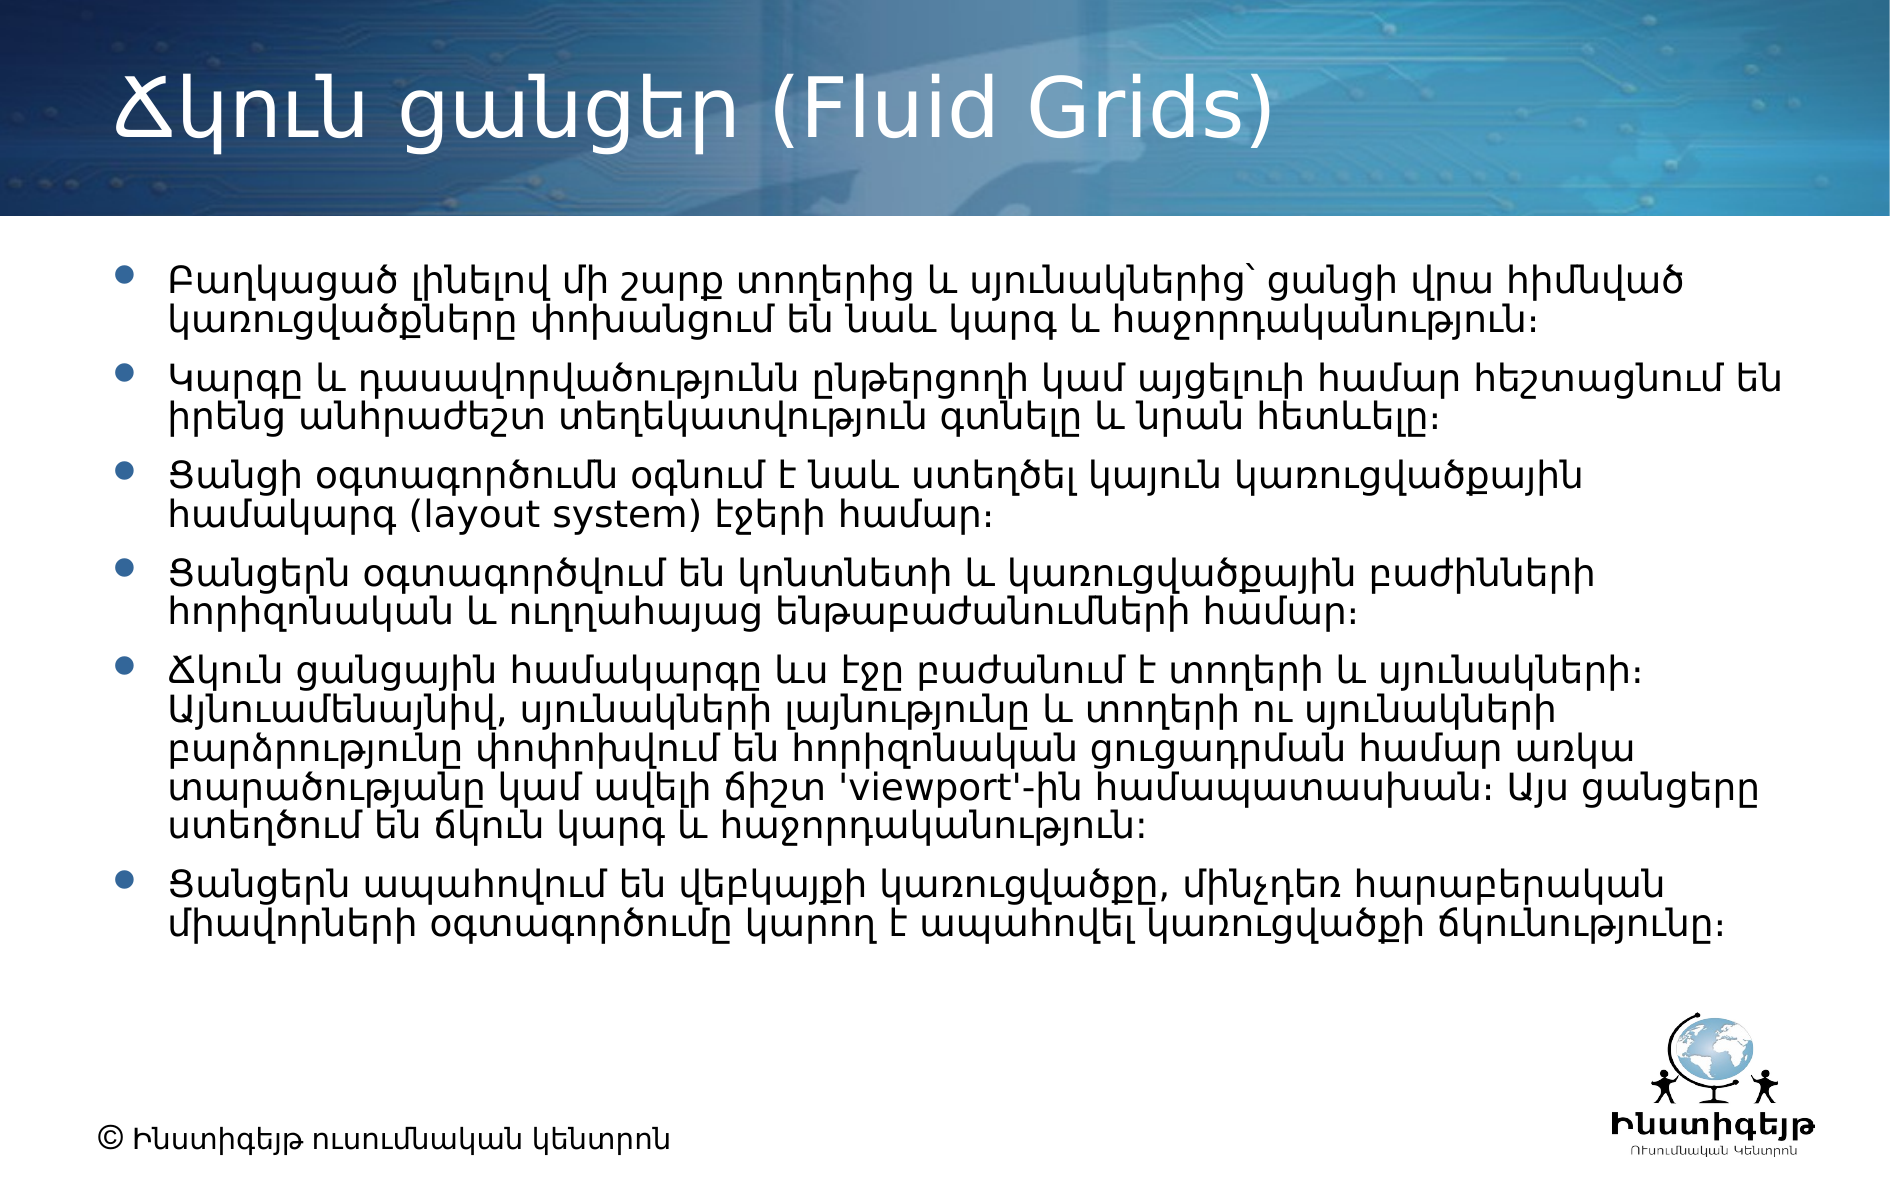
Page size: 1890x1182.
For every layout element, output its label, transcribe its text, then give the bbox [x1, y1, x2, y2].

list Բաղկացած լինելով մի շարք տողերից և սյունակներից՝ ցանցի վրա հիմնված կառուցվածքները փոխանցում են նաև կարգ և հաջորդականություն։ Կարգը և դասավորվածությունն ընթերցողի կամ այցելուի համար հեշտացնում են իրենց անհրաժեշտ տեղեկատվություն գտնելը և նրան հետևելը։ Ցանցի օգտագործումն օգնում է նաև ստեղծել կայուն կառուցվածքային համակարգ (layout system) էջերի համար։ Ցանցերն օգտագործվում են կոնտնետի և կառուցվածքային բաժինների հորիզոնական և ուղղահայաց ենթաբաժանումների համար։ Ճկուն ցանցային համակարգը ևս էջը բաժանում է տողերի և սյունակների։ Այնուամենայնիվ, սյունակների լայնությունը և տողերի ու սյունակների բարձրությունը փոփոխվում են հորիզոնական ցուցադրման համար առկա տարածությանը կամ ավելի ճիշտ 'viewport'-ին համապատասխան։ Այս ցանցերը ստեղծում են ճկուն կարգ և հաջորդականություն: Ցանցերն ապահովում են վեբկայքի կառուցվածքը, մինչդեռ հարաբերական միավորների օգտագործումը կարող է ապահովել կառուցվածքի ճկունությունը։ [112, 262, 1801, 286]
picture [0, 0, 1890, 216]
picture [1612, 1012, 1815, 1157]
